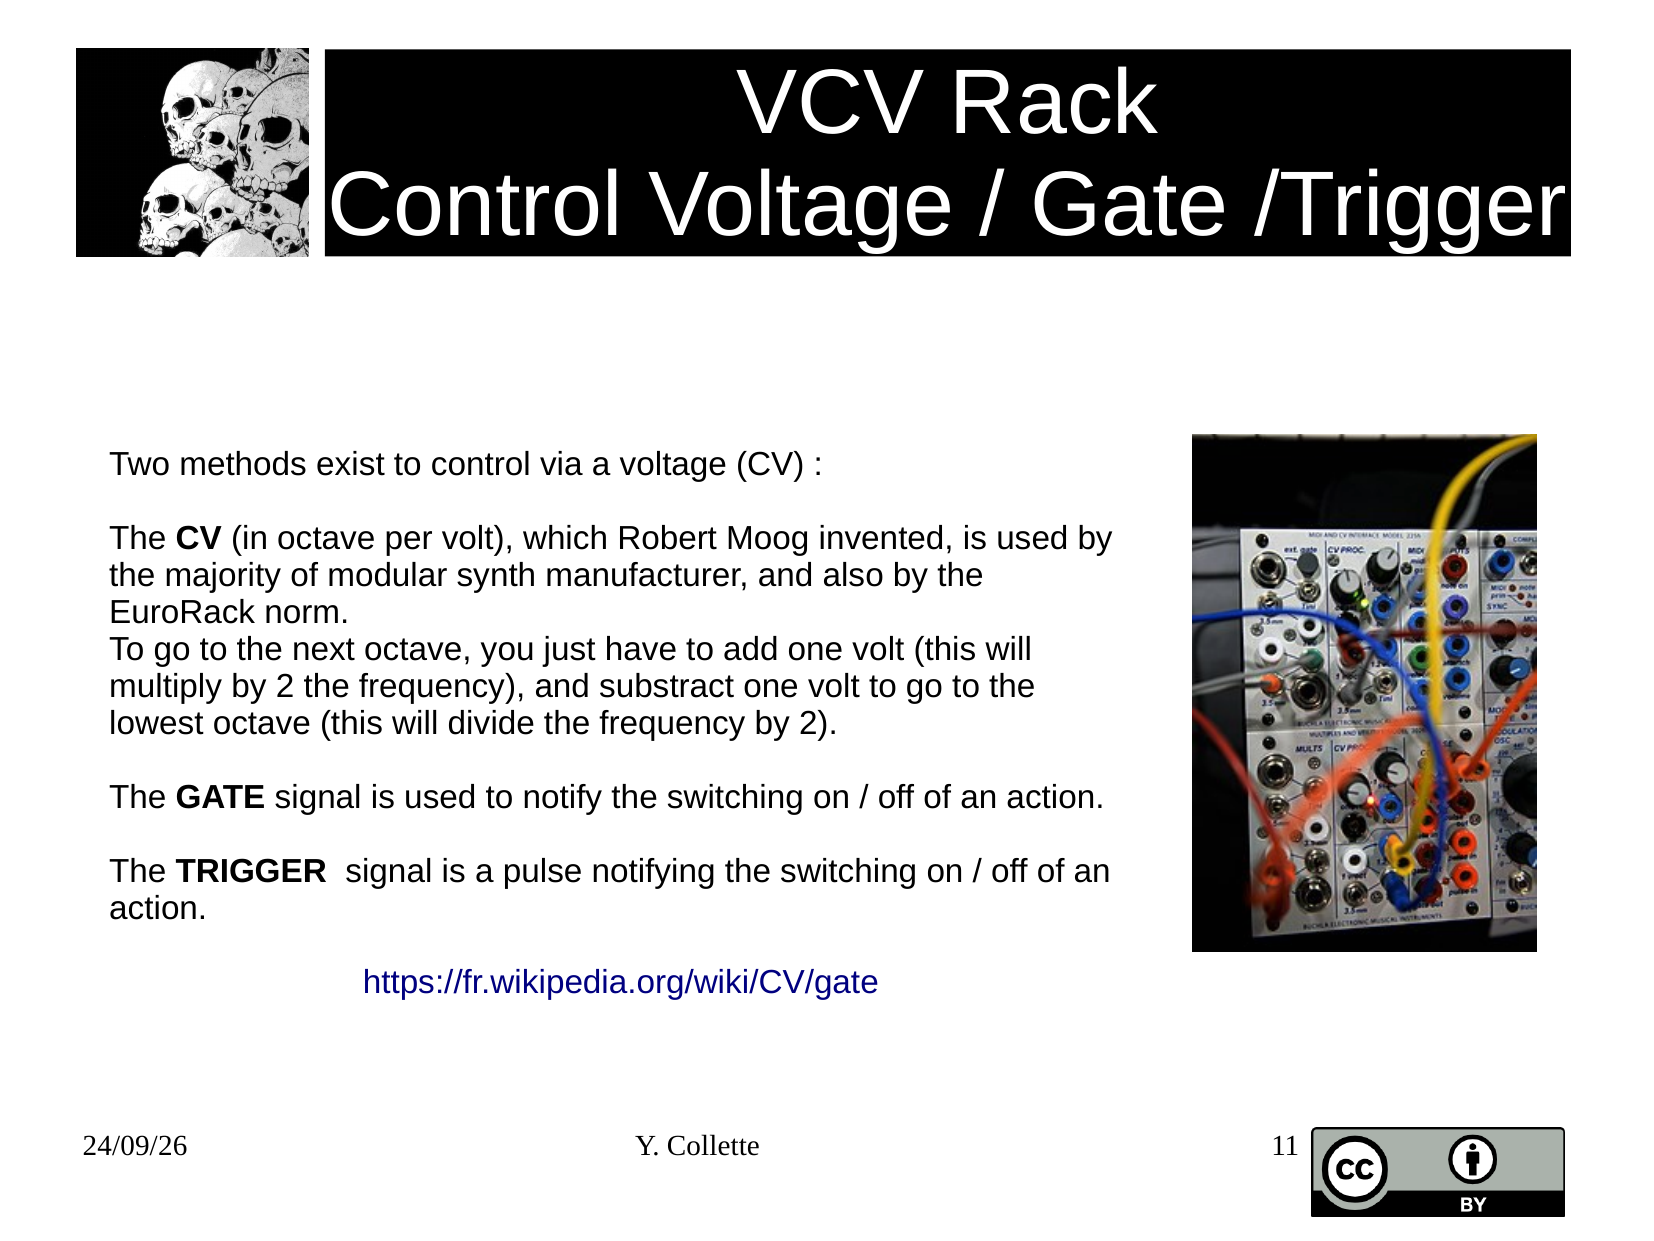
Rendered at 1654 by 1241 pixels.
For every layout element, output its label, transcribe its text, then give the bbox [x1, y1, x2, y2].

picture [1311, 1127, 1565, 1217]
picture [1192, 434, 1537, 952]
title VCV Rack Control Voltage / Gate /Trigger [324, 49, 1571, 257]
text_box Two methods exist to control via a voltage (CV) : The CV (in octave per volt), which Robert Moog invented, is used by the majority of modular synth manufacturer, and also by the EuroRack norm. To go to the next octave, you just have to add one volt (this will multiply by 2 the frequency), and substract one volt to go to the lowest octave (this will divide the frequency by 2). The GATE signal is used to notify the switching on / off of an action. The TRIGGER signal is a pulse notifying the switching on / off of an action. https://fr.wikipedia.org/wiki/CV/gate [94, 438, 1149, 1046]
picture [76, 48, 309, 257]
